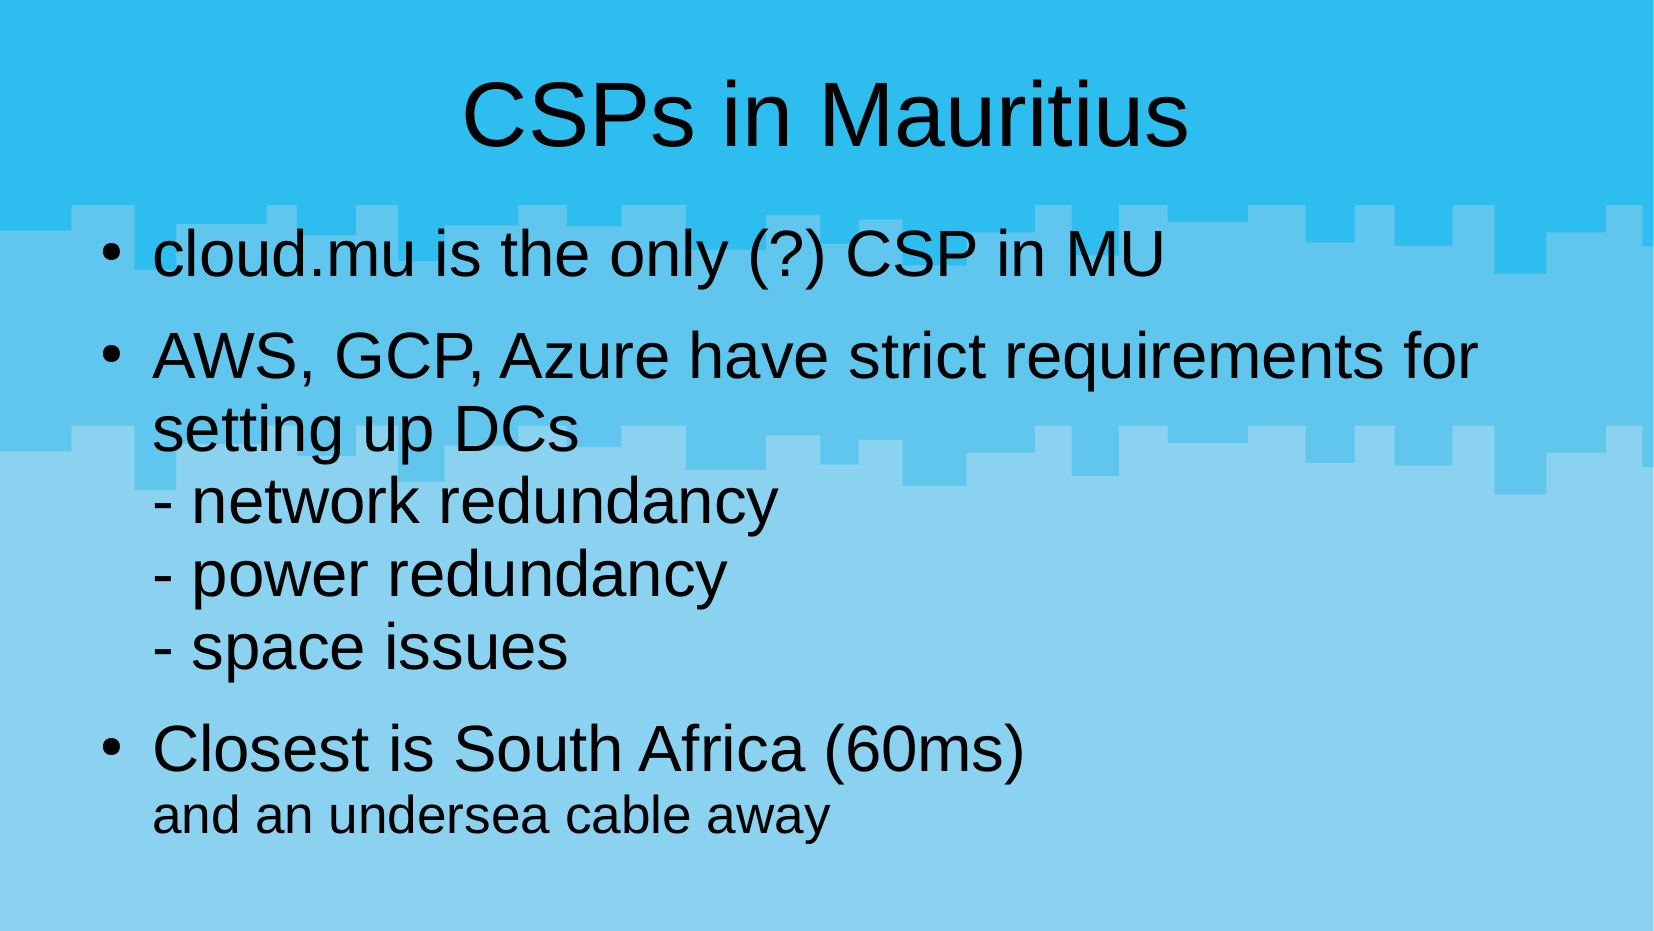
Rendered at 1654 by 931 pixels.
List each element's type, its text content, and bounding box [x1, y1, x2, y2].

picture [0, 0, 1654, 931]
list cloud.mu is the only (?) CSP in MU AWS, GCP, Azure have strict requirements for setting up DCs - network redundancy - power redundancy - space issues Closest is South Africa (60ms) and an undersea cable away [82, 217, 1571, 848]
title CSPs in Mauritius [82, 37, 1571, 193]
